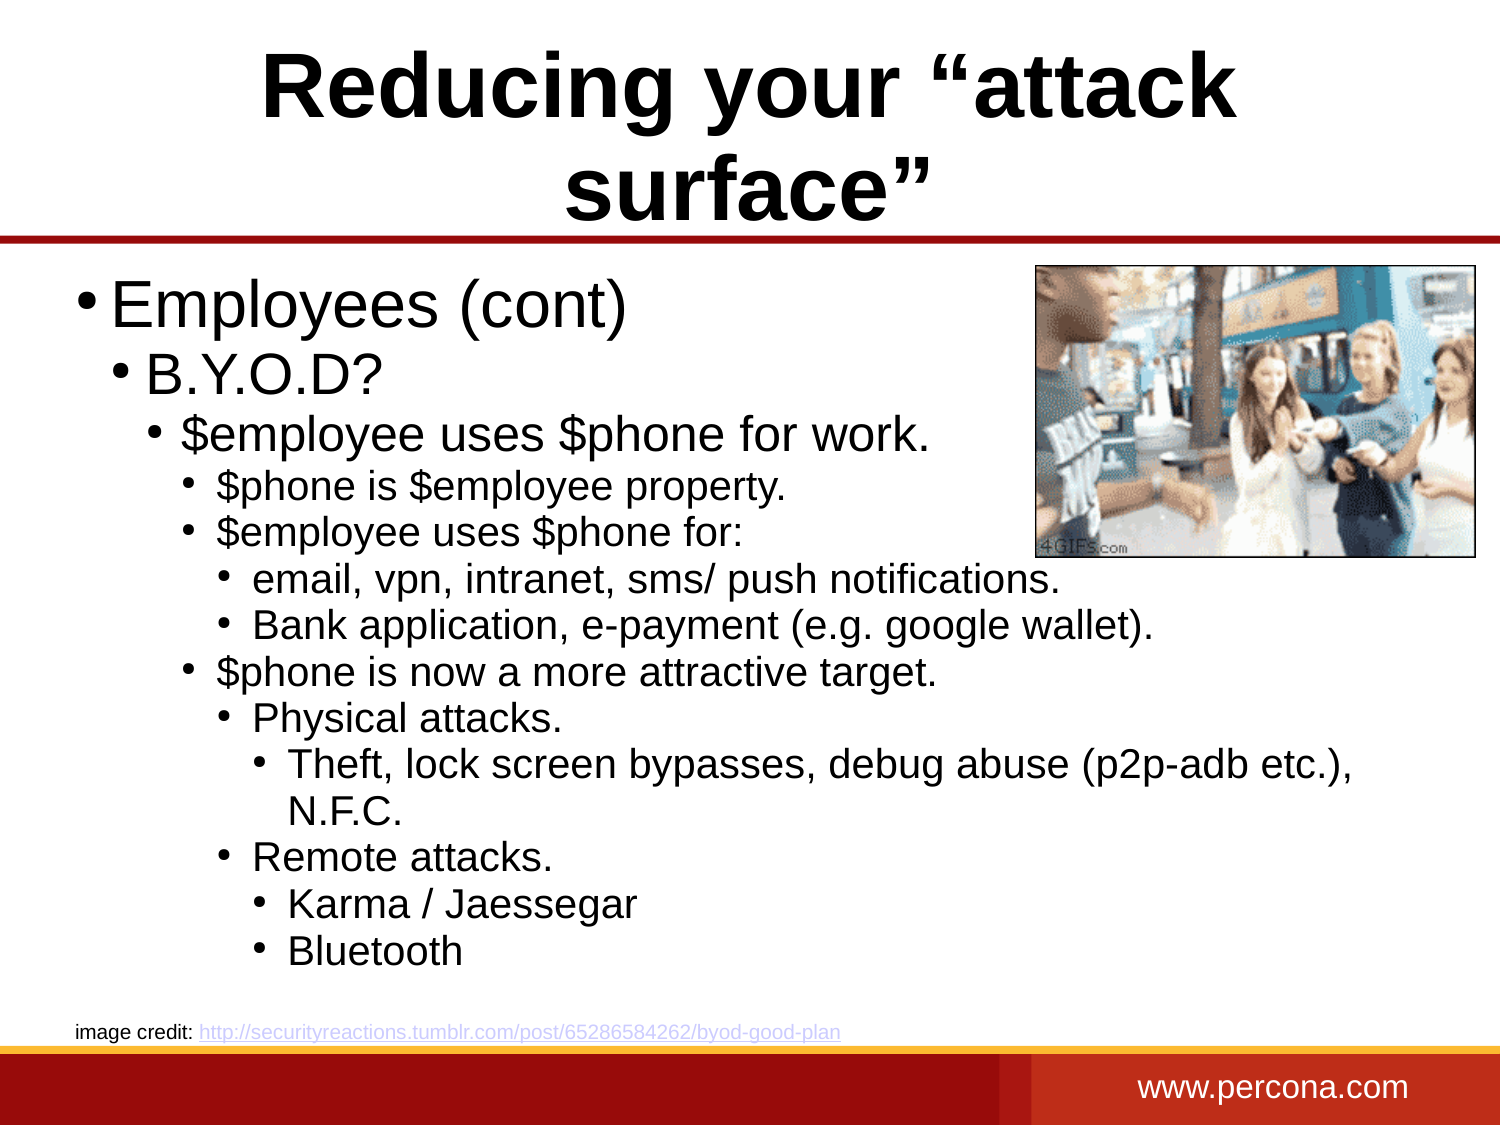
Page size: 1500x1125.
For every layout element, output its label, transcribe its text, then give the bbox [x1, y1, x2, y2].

picture [1035, 265, 1476, 558]
text_box Employees (cont) B.Y.O.D? $employee uses $phone for work. $phone is $employee property. $employee uses $phone for: email, vpn, intranet, sms/ push notifications. Bank application, e-payment (e.g. google wallet). $phone is now a more attractive target. Physical attacks. Theft, lock screen bypasses, debug abuse (p2p-adb etc.), N.F.C. Remote attacks. Karma / Jaessegar Bluetooth image credit: http://securityreactions.tumblr.com/post/65286584262/byod-good-plan [75, 263, 1425, 1006]
text_box Reducing your “attack surface” [75, 44, 1425, 233]
